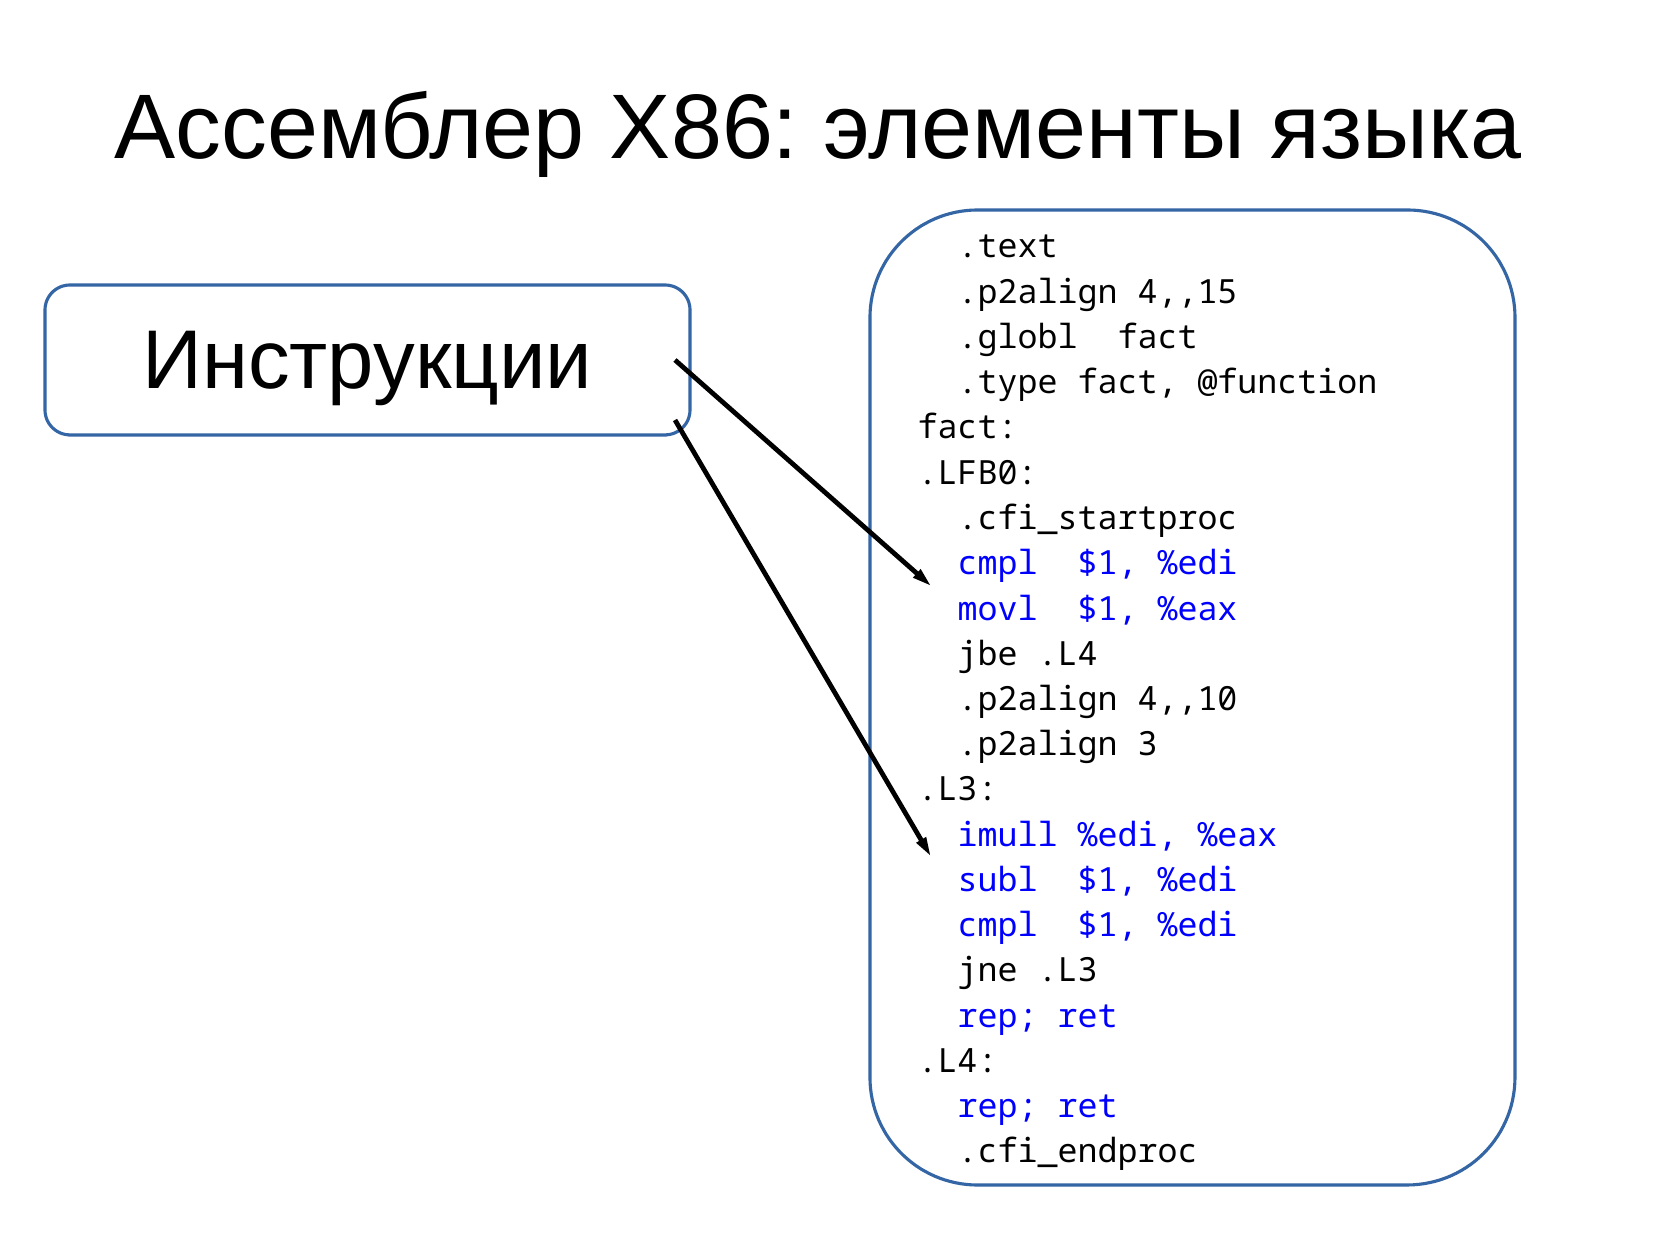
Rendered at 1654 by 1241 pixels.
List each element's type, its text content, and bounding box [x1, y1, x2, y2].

text_box .text .p2align 4,,15 .globl fact .type fact, @function fact: .LFB0: .cfi_startproc cmpl $1, %edi movl $1, %eax jbe .L4 .p2align 4,,10 .p2align 3 .L3: imull %edi, %eax subl $1, %edi cmpl $1, %edi jne .L3 rep; ret .L4: rep; ret .cfi_endproc [870, 210, 1516, 1186]
title Ассемблер X86: элементы языка [75, 17, 1564, 226]
text_box Инструкции [45, 285, 691, 435]
